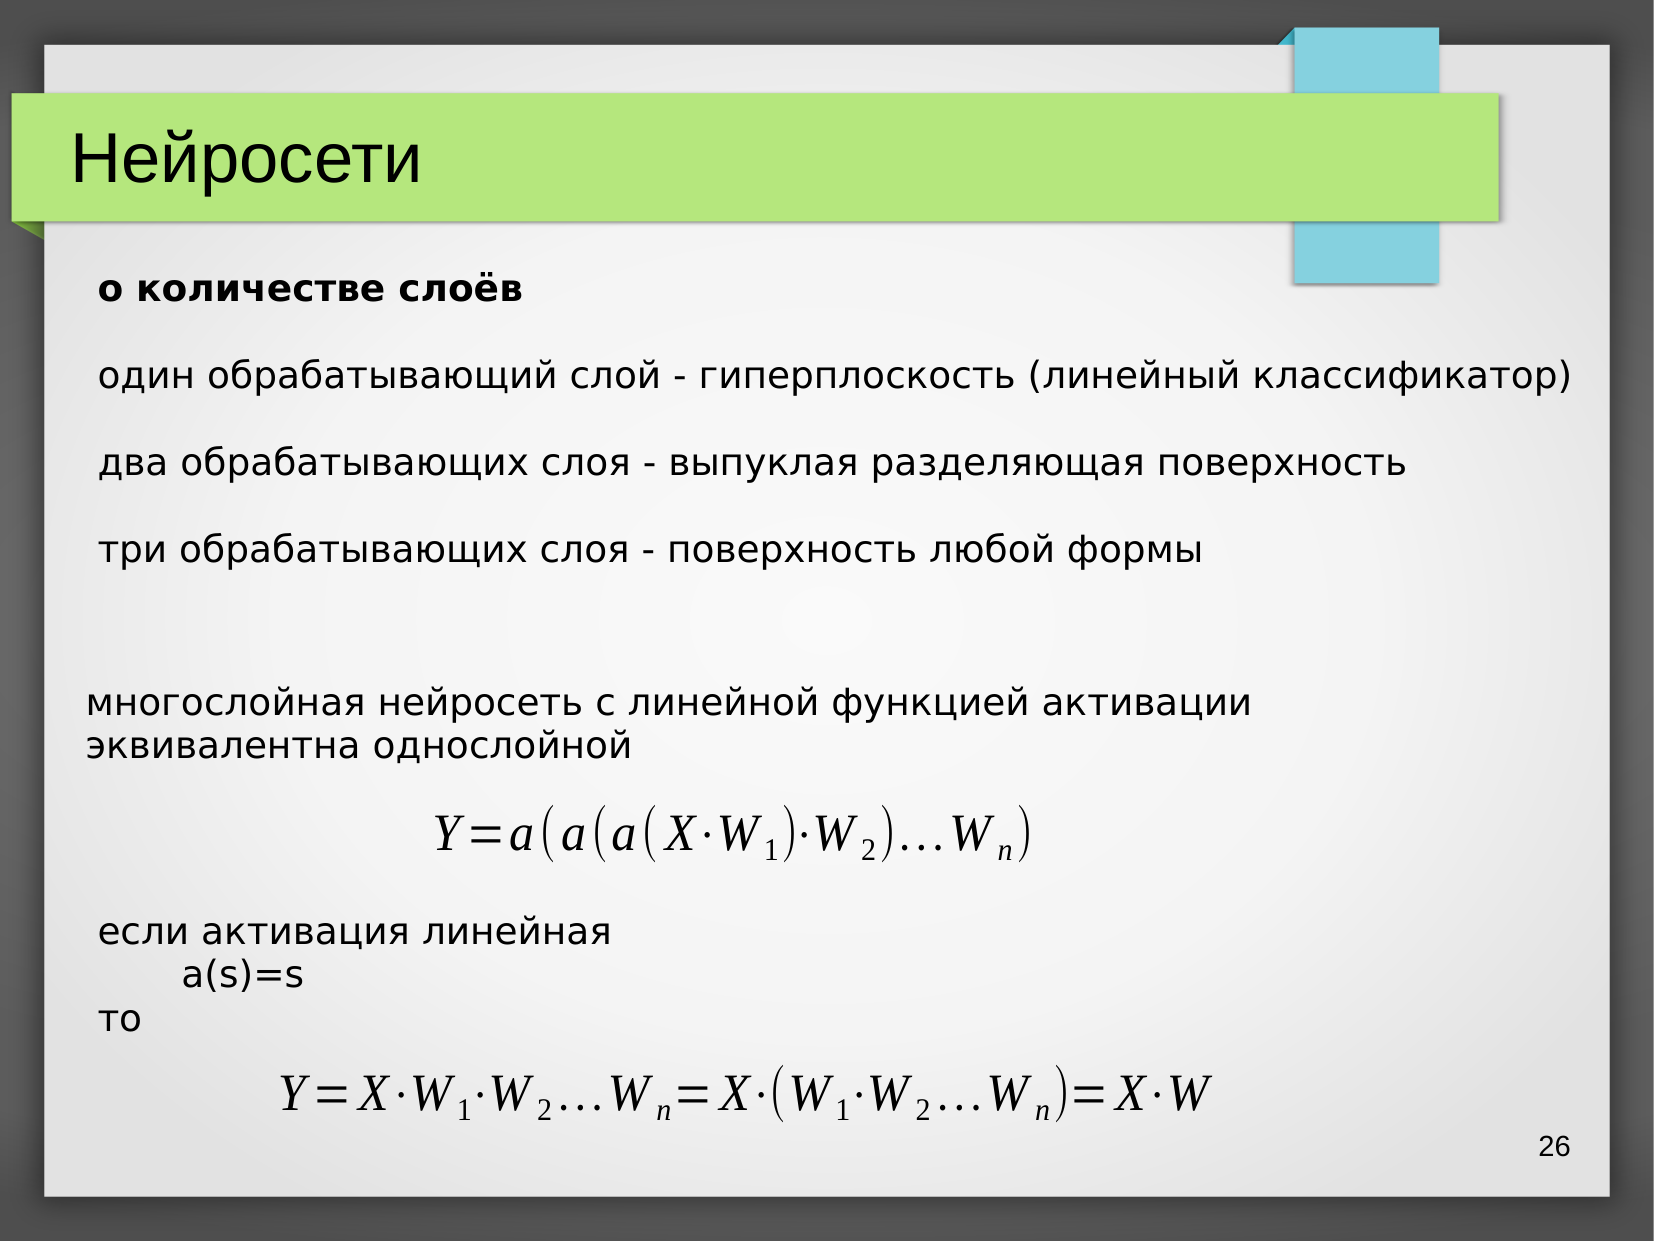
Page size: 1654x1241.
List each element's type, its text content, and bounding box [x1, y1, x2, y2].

text_box о количестве слоёв один обрабатывающий слой - гиперплоскость (линейный классификатор) два обрабатывающих слоя - выпуклая разделяющая поверхность три обрабатывающих слоя - поверхность любой формы [82, 259, 1595, 623]
text_box если активация линейная a(s)=s то [82, 902, 1583, 1048]
chart [426, 803, 1040, 872]
text_box многослойная нейросеть с линейной функцией активации эквивалентна однослойной [70, 673, 1571, 776]
title Нейросети [70, 118, 1205, 199]
chart [271, 1062, 1221, 1132]
picture [0, 0, 1654, 1241]
